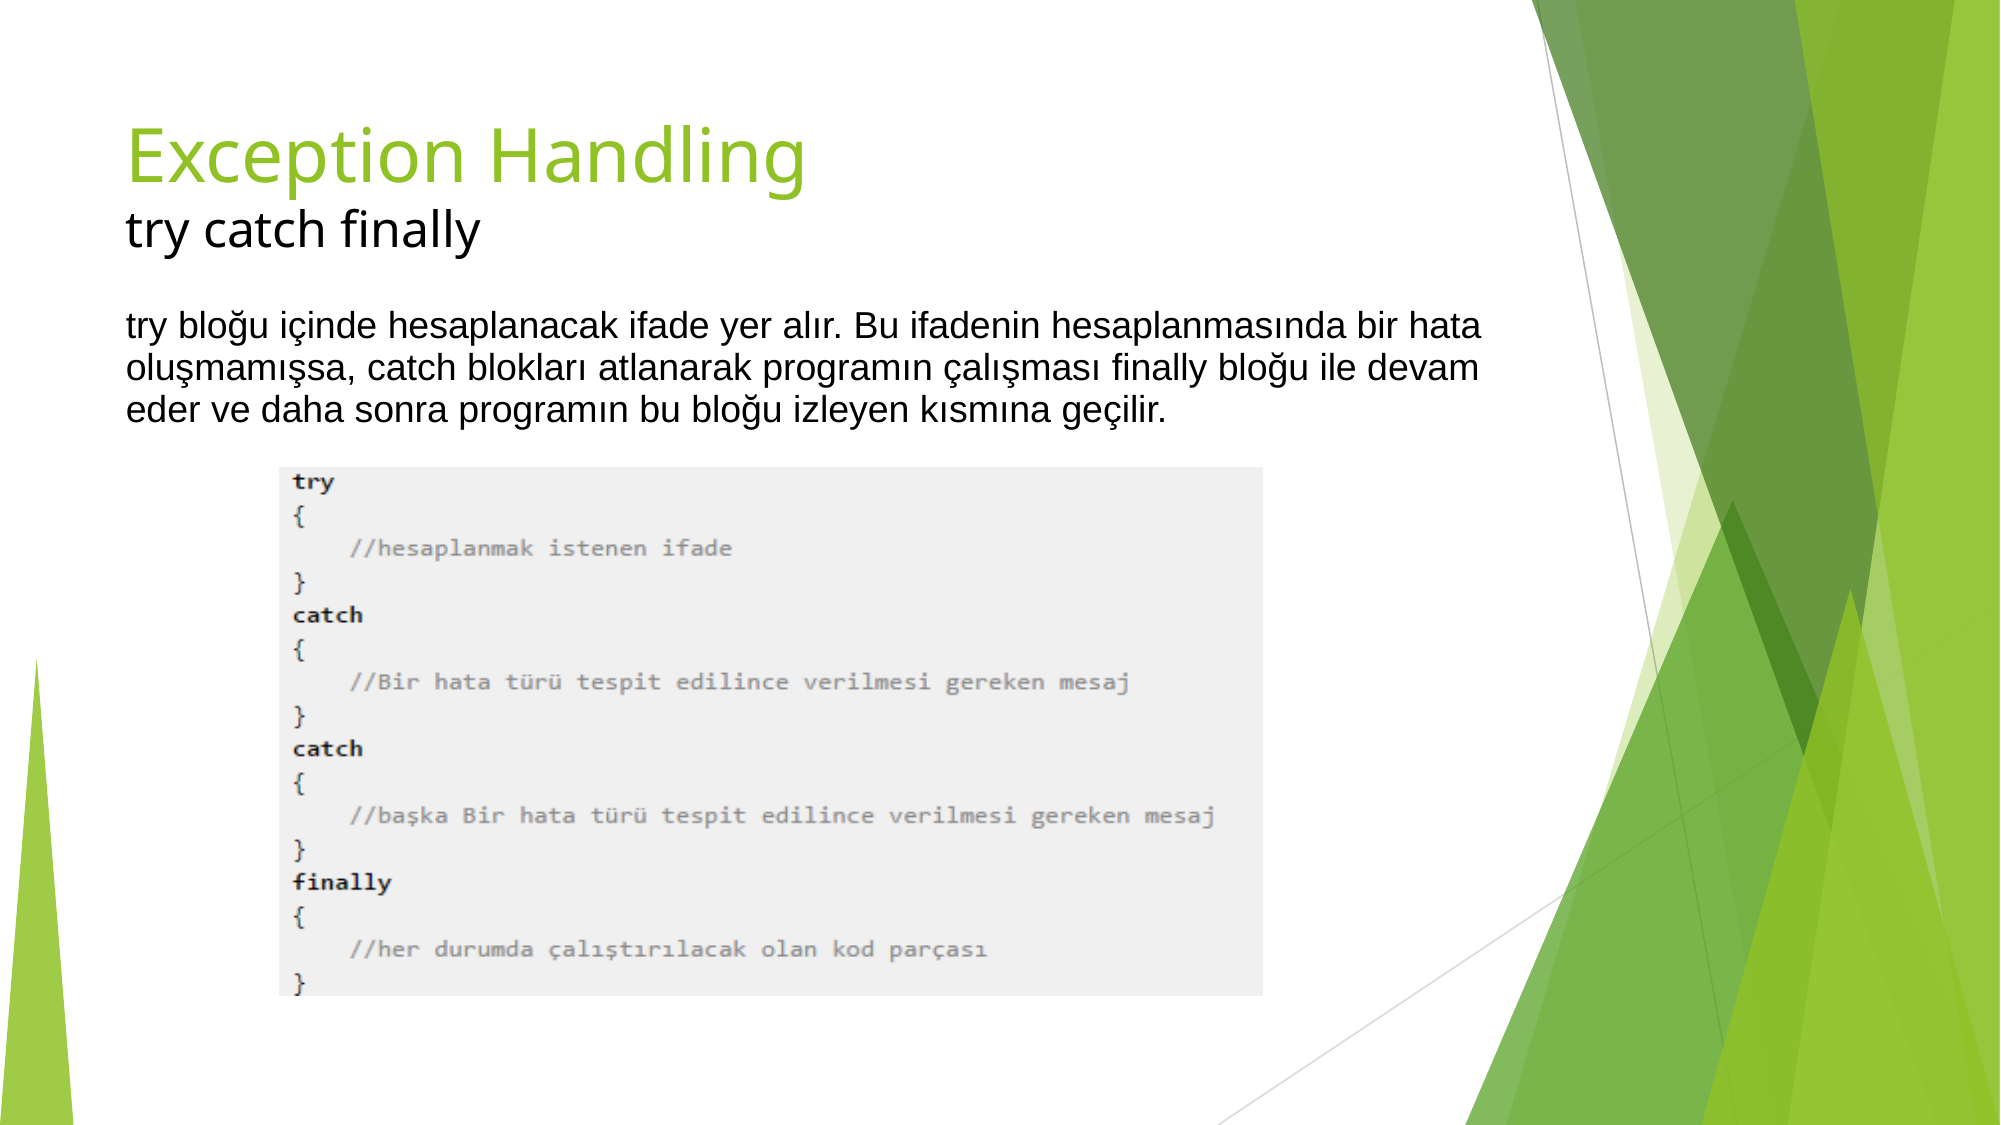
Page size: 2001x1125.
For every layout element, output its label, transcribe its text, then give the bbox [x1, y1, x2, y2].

text_box try bloğu içinde hesaplanacak ifade yer alır. Bu ifadenin hesaplanmasında bir hata oluşmamışsa, catch blokları atlanarak programın çalışması finally bloğu ile devam eder ve daha sonra programın bu bloğu izleyen kısmına geçilir. [111, 297, 1536, 523]
picture [279, 467, 1263, 996]
title Exception Handling try catch finally [111, 99, 1522, 297]
